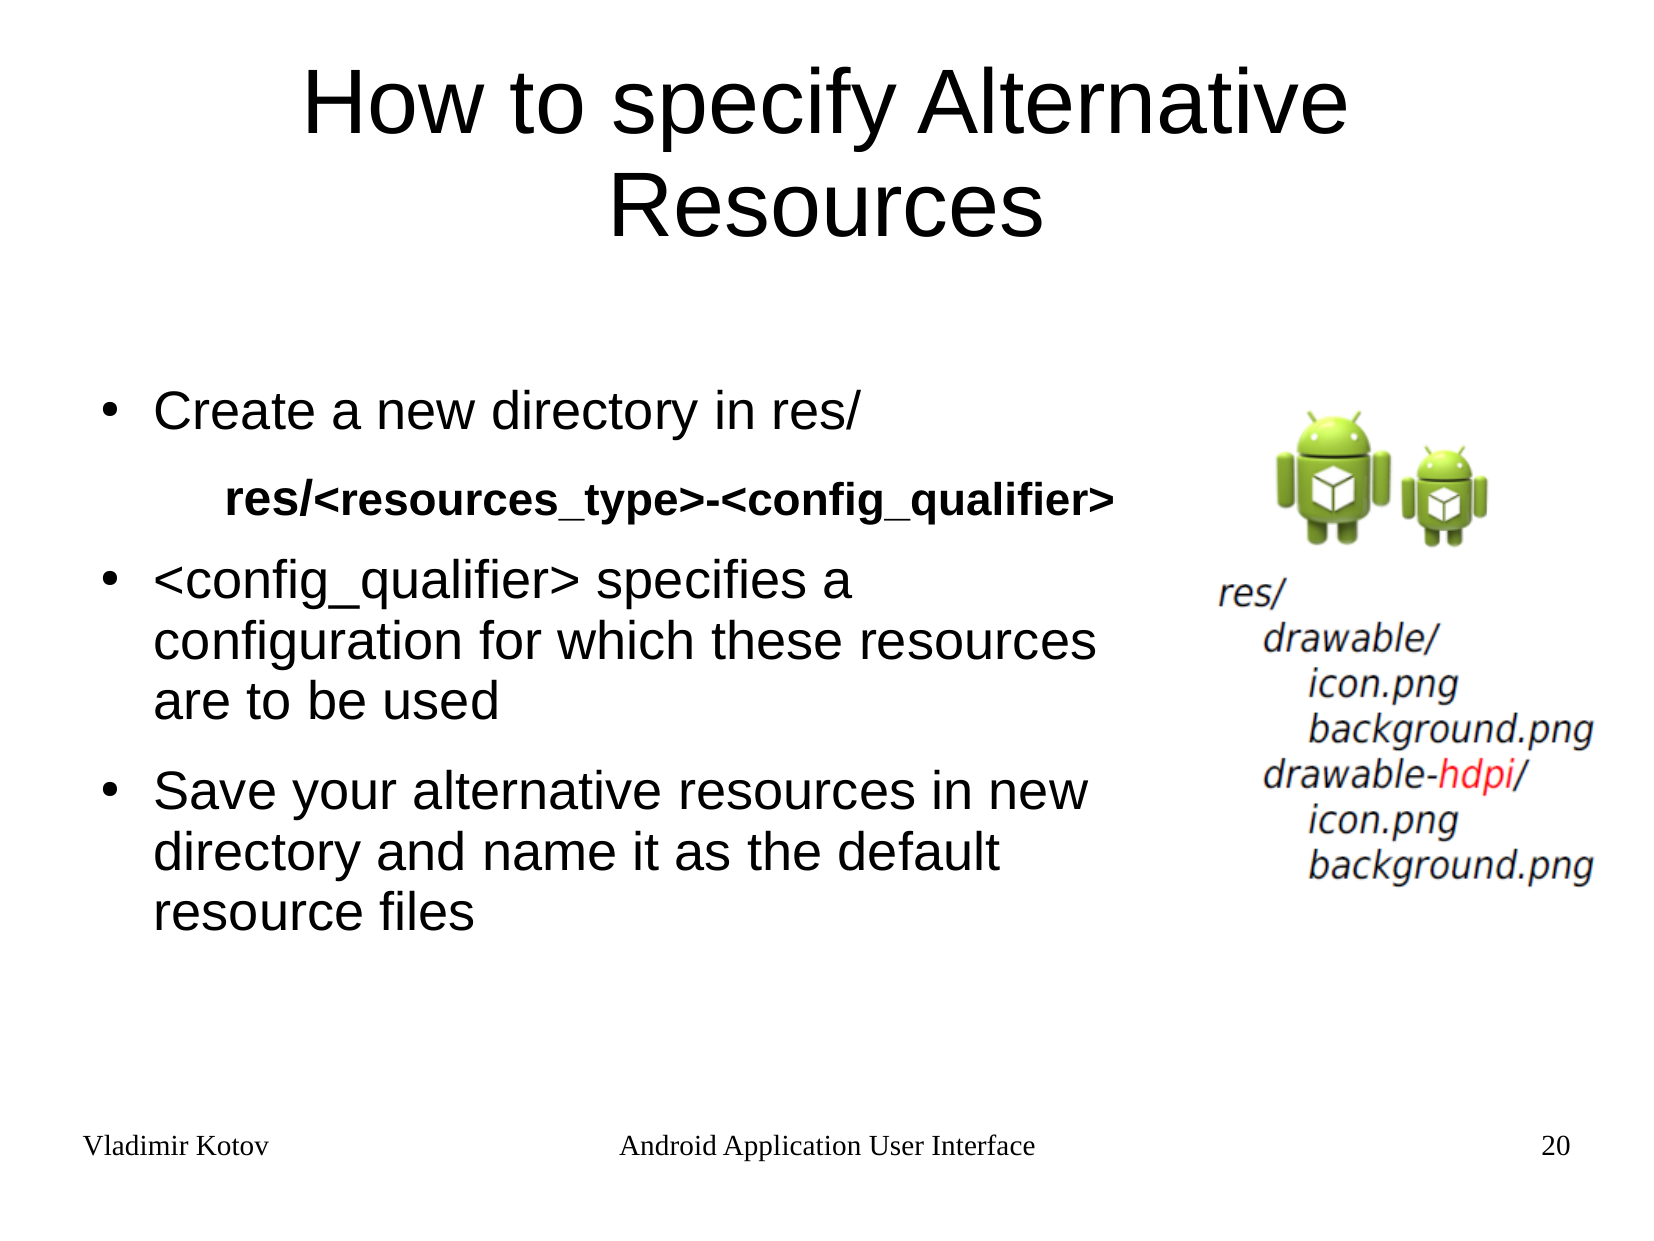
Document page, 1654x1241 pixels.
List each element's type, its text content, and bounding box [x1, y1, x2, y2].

list Create a new directory in res/ res/<resources_type>-<config_qualifier> <config_qualifier> specifies a configuration for which these resources are to be used Save your alternative resources in new directory and name it as the default resource files [82, 290, 1152, 1109]
picture [1187, 403, 1654, 918]
title How to specify Alternative Resources [82, 49, 1571, 257]
